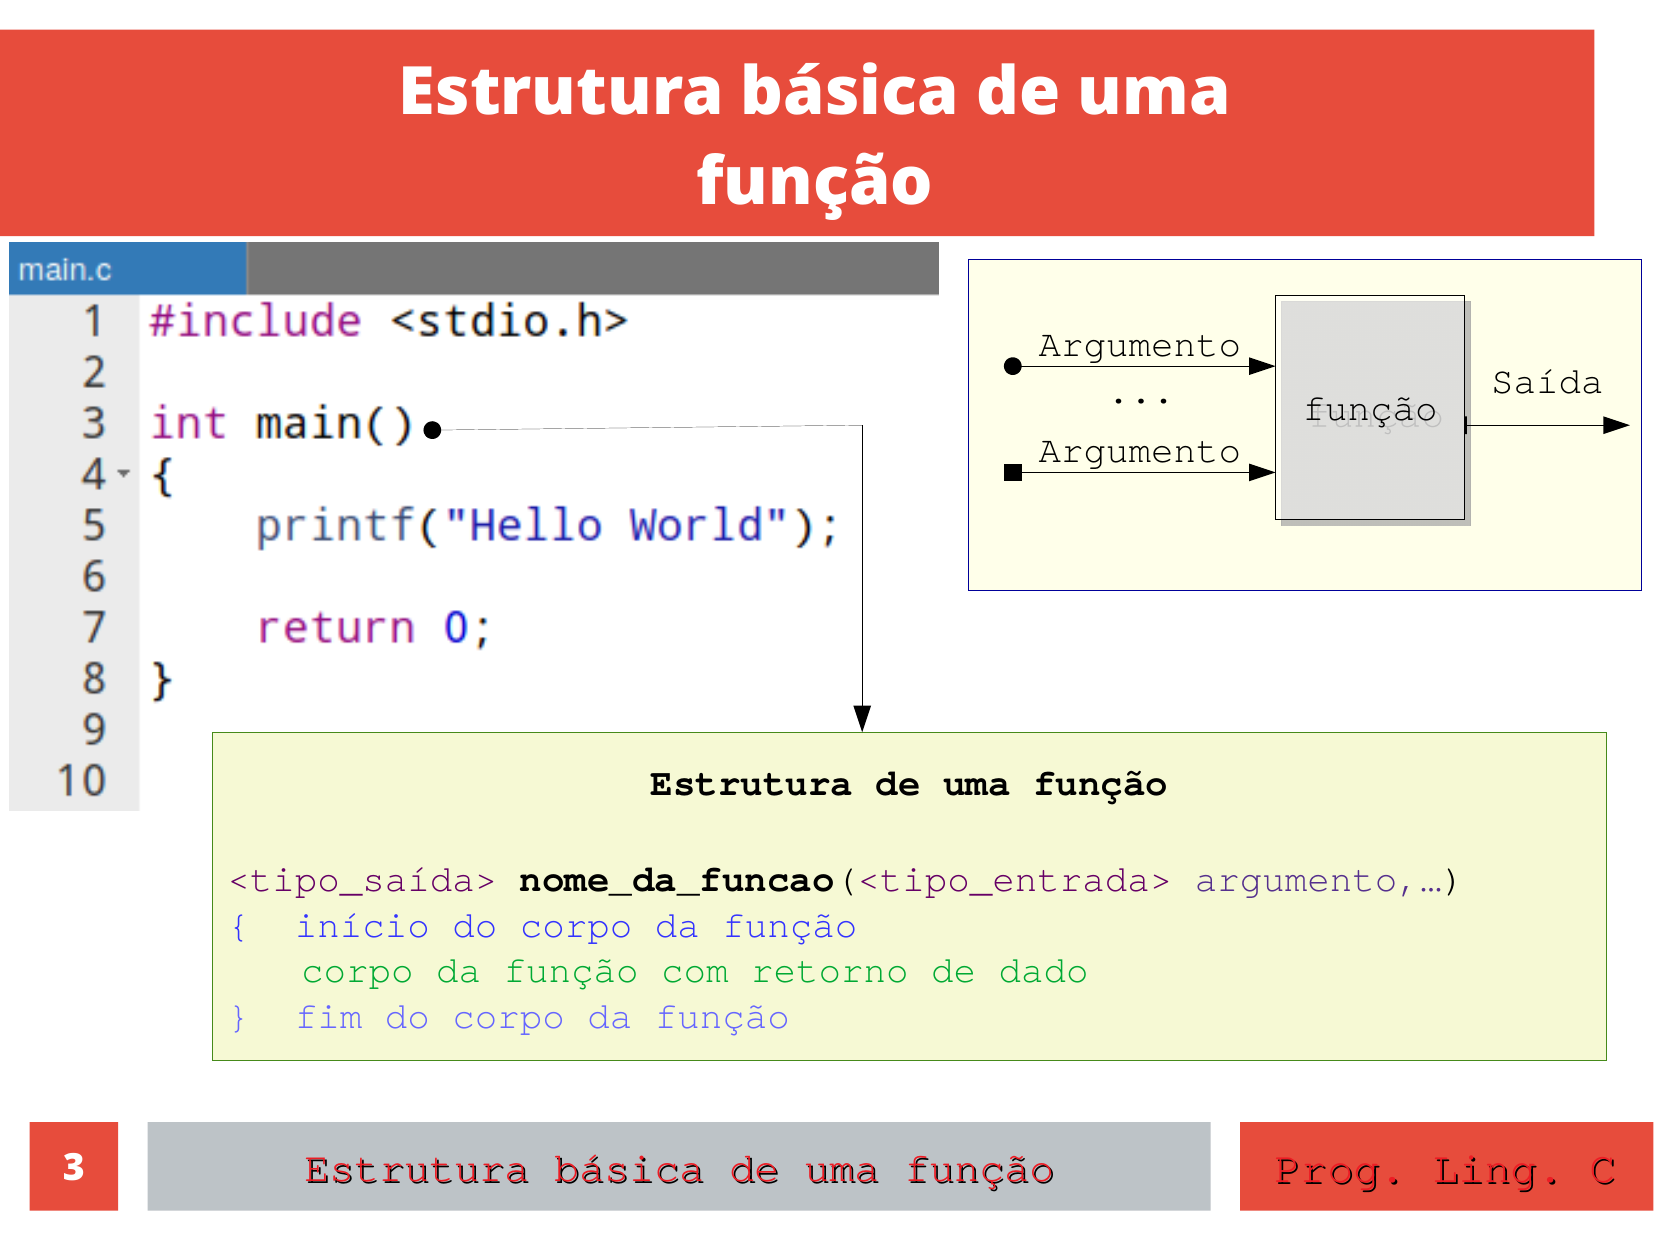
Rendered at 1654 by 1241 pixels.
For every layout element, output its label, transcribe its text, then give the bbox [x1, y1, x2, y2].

text_box [968, 259, 1642, 591]
text_box Estrutura de uma função <tipo_saída> nome_da_funcao(<tipo_entrada> argumento,…) { início do corpo da função corpo da função com retorno de dado } fim do corpo da função [212, 732, 1607, 1061]
title Estrutura básica de uma função [283, 42, 1347, 225]
picture [9, 242, 939, 811]
text_box ... [1092, 360, 1190, 421]
text_box função [1275, 295, 1465, 520]
text_box Estrutura básica de uma função [197, 1133, 1162, 1199]
text_box Prog. Ling. C [1233, 1133, 1654, 1202]
